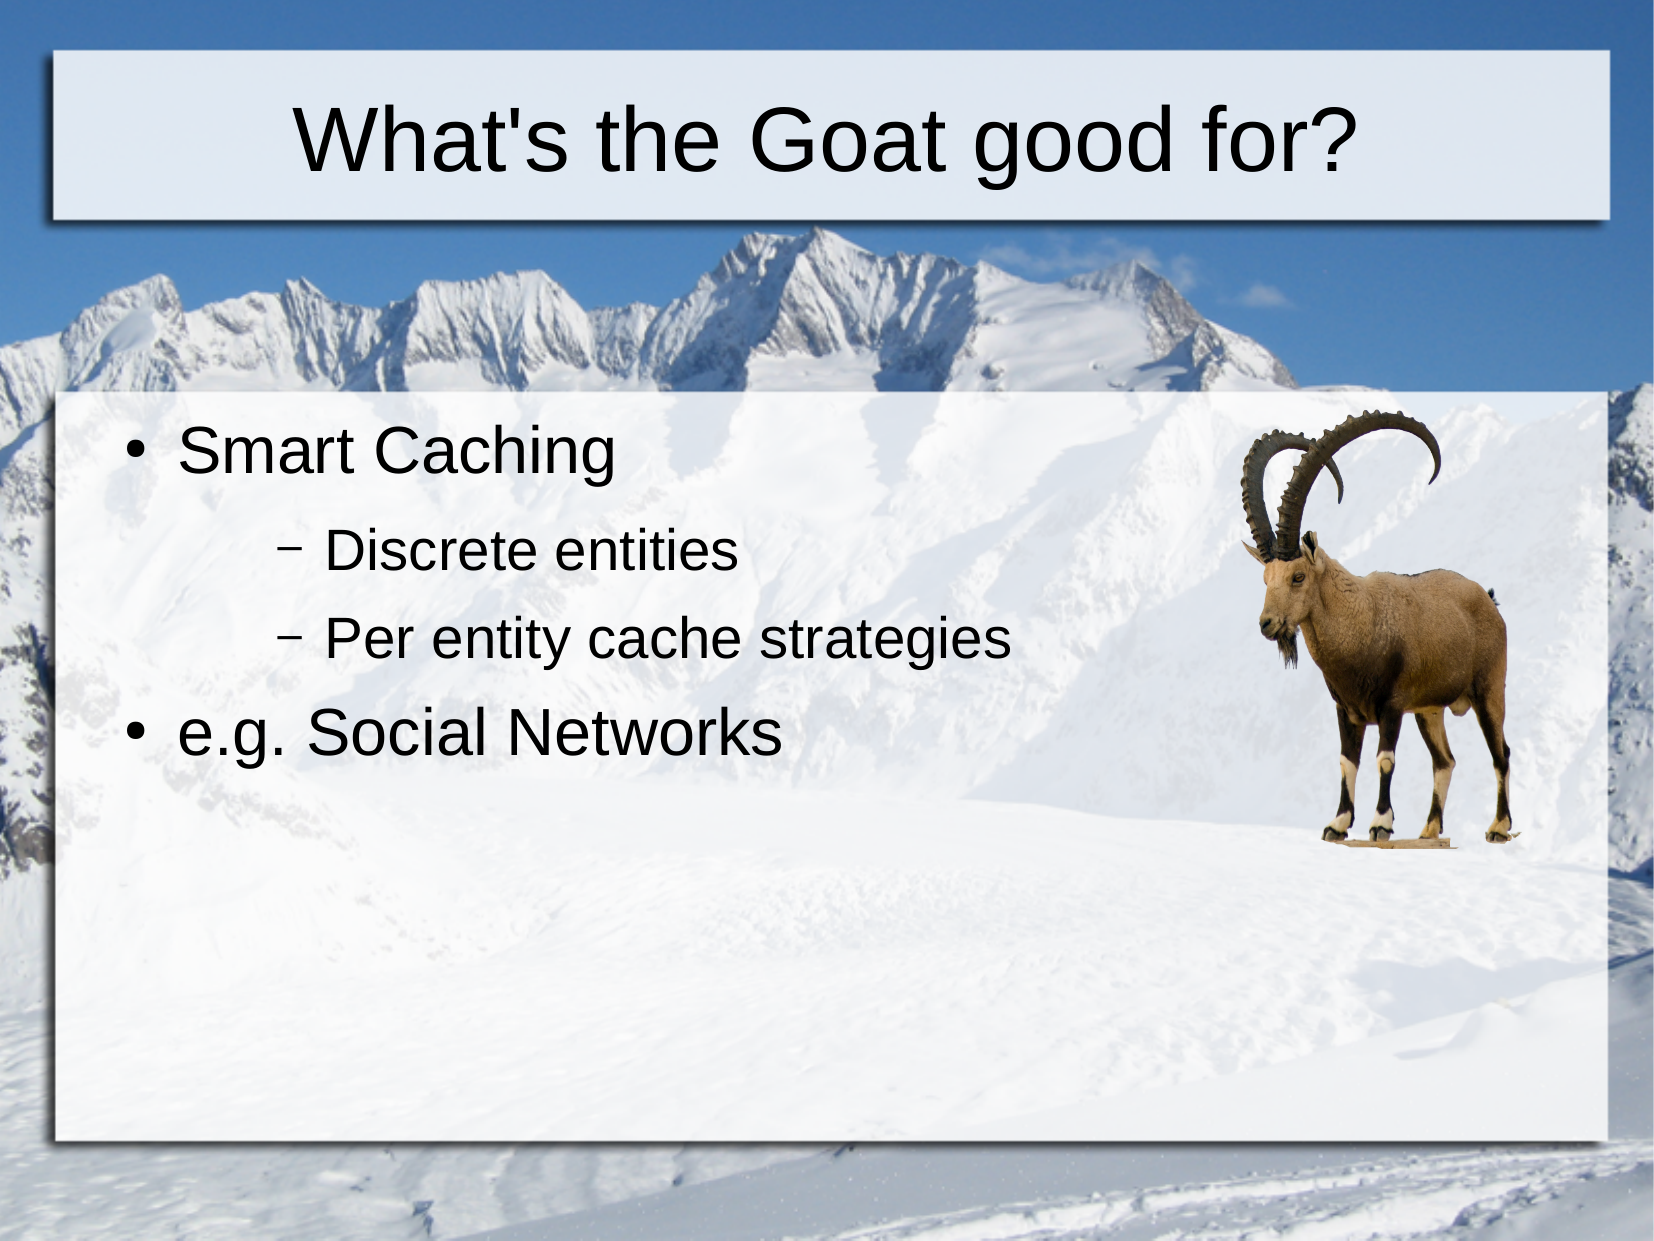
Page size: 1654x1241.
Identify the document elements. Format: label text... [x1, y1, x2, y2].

picture [0, 0, 1654, 1241]
list Smart Caching Discrete entities Per entity cache strategies e.g. Social Networks [88, 413, 1571, 1111]
title What's the Goat good for? [59, 68, 1595, 212]
